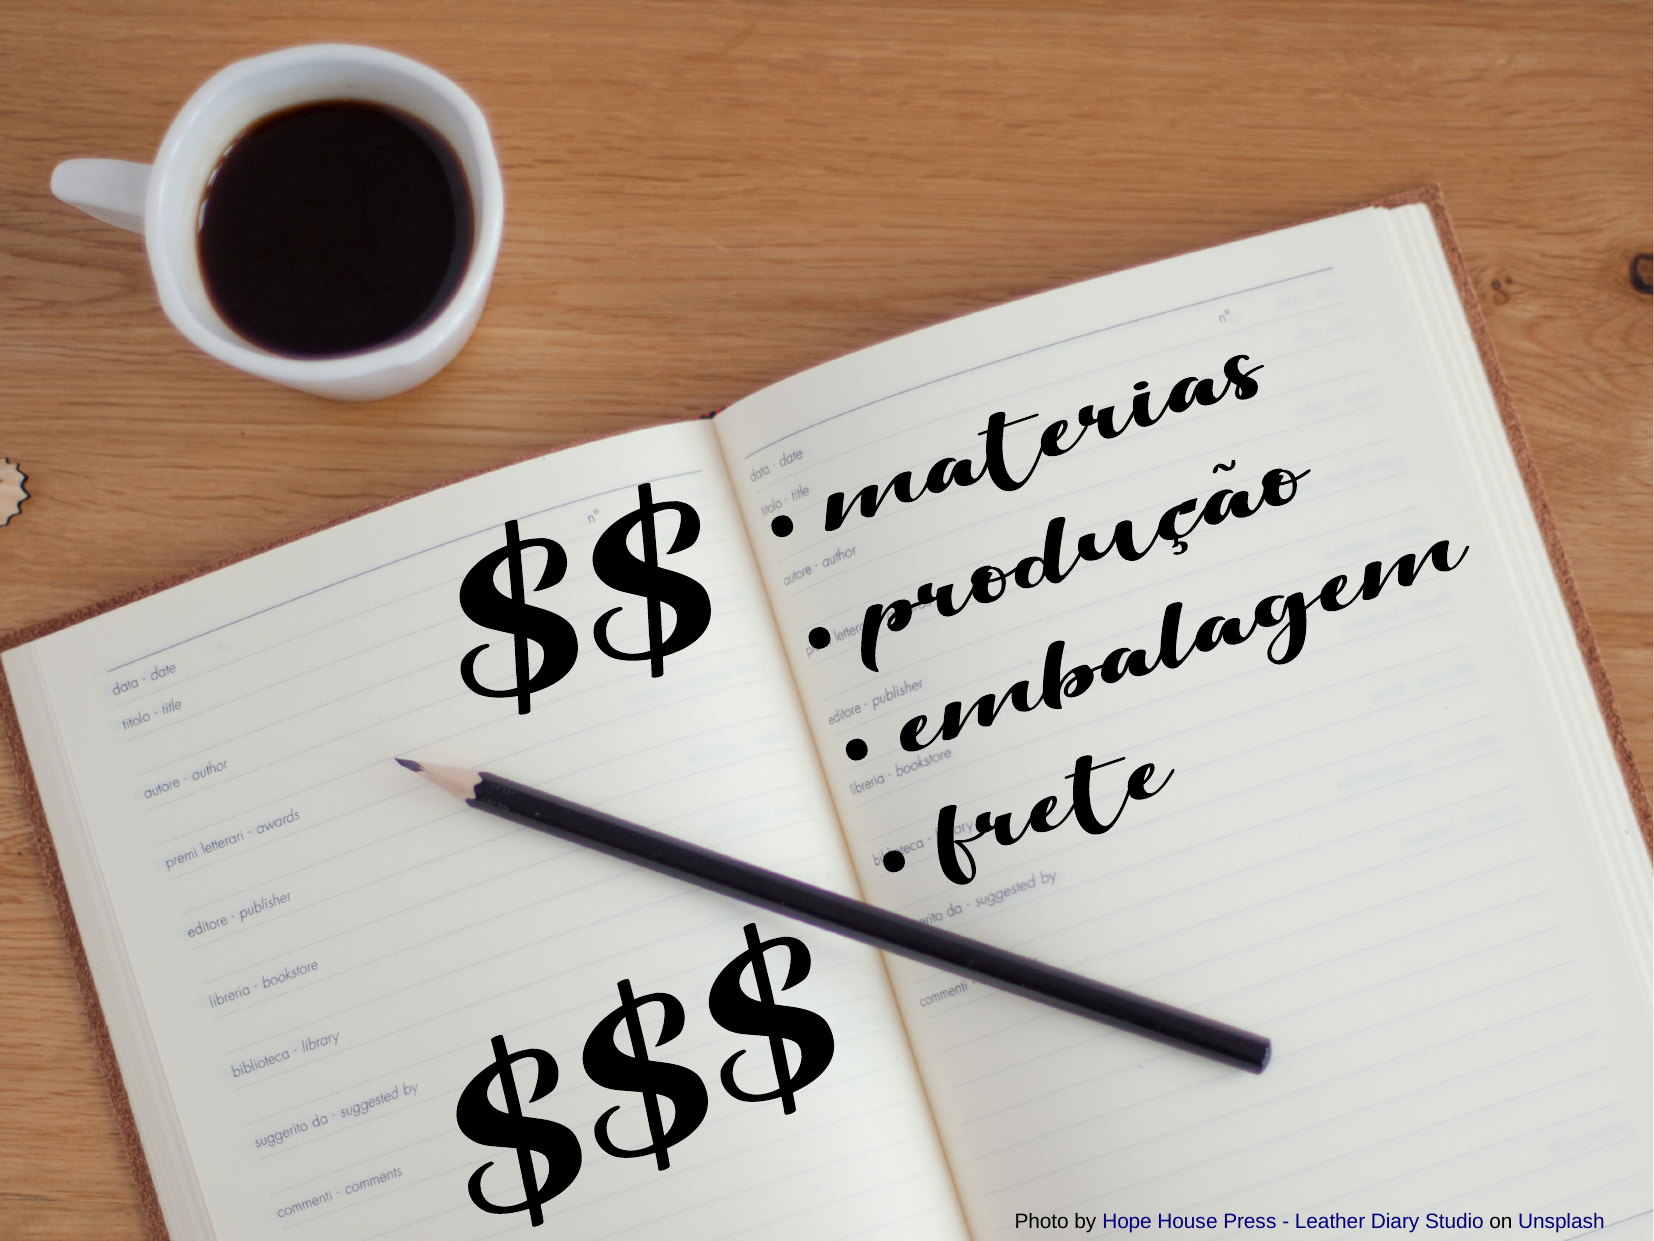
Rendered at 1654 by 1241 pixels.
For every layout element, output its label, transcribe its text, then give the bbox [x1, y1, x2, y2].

text_box [861, 468, 1311, 673]
text_box Photo by Hope House Press - Leather Diary Studio on Unsplash [999, 1201, 1620, 1241]
text_box [1133, 381, 1149, 391]
text_box [900, 540, 1470, 752]
text_box [883, 850, 906, 873]
text_box [845, 738, 868, 761]
picture [0, 0, 1654, 1241]
text_box [937, 755, 1175, 885]
text_box [708, 922, 835, 1115]
text_box [456, 1034, 582, 1227]
text_box [825, 354, 1264, 532]
text_box [592, 483, 711, 678]
text_box [808, 626, 831, 649]
text_box [1212, 459, 1236, 474]
text_box [582, 978, 708, 1171]
text_box [459, 519, 578, 715]
text_box [771, 515, 794, 538]
